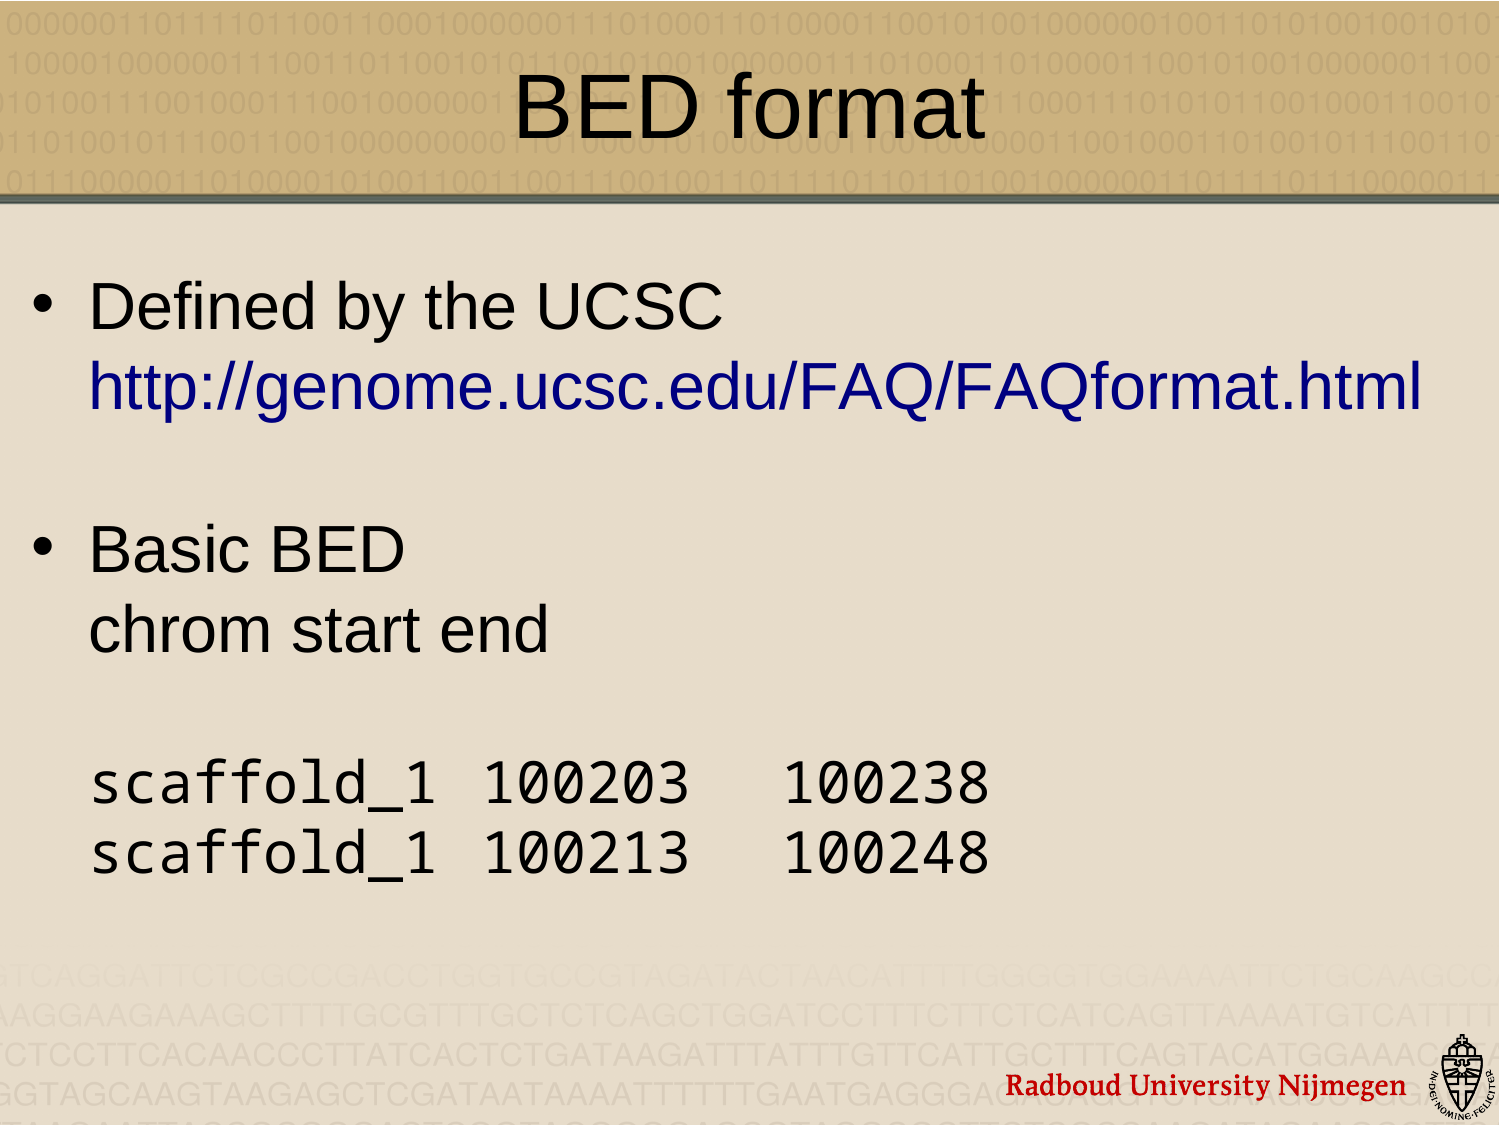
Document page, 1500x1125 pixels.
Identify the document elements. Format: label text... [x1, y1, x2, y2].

title BED format [75, 7, 1425, 196]
list Defined by the UCSC http://genome.ucsc.edu/FAQ/FAQformat.html Basic BED chrom start end scaffold_1 100203 100238 scaffold_1 100213 100248 [31, 262, 1500, 1006]
picture [0, 1, 1500, 1125]
